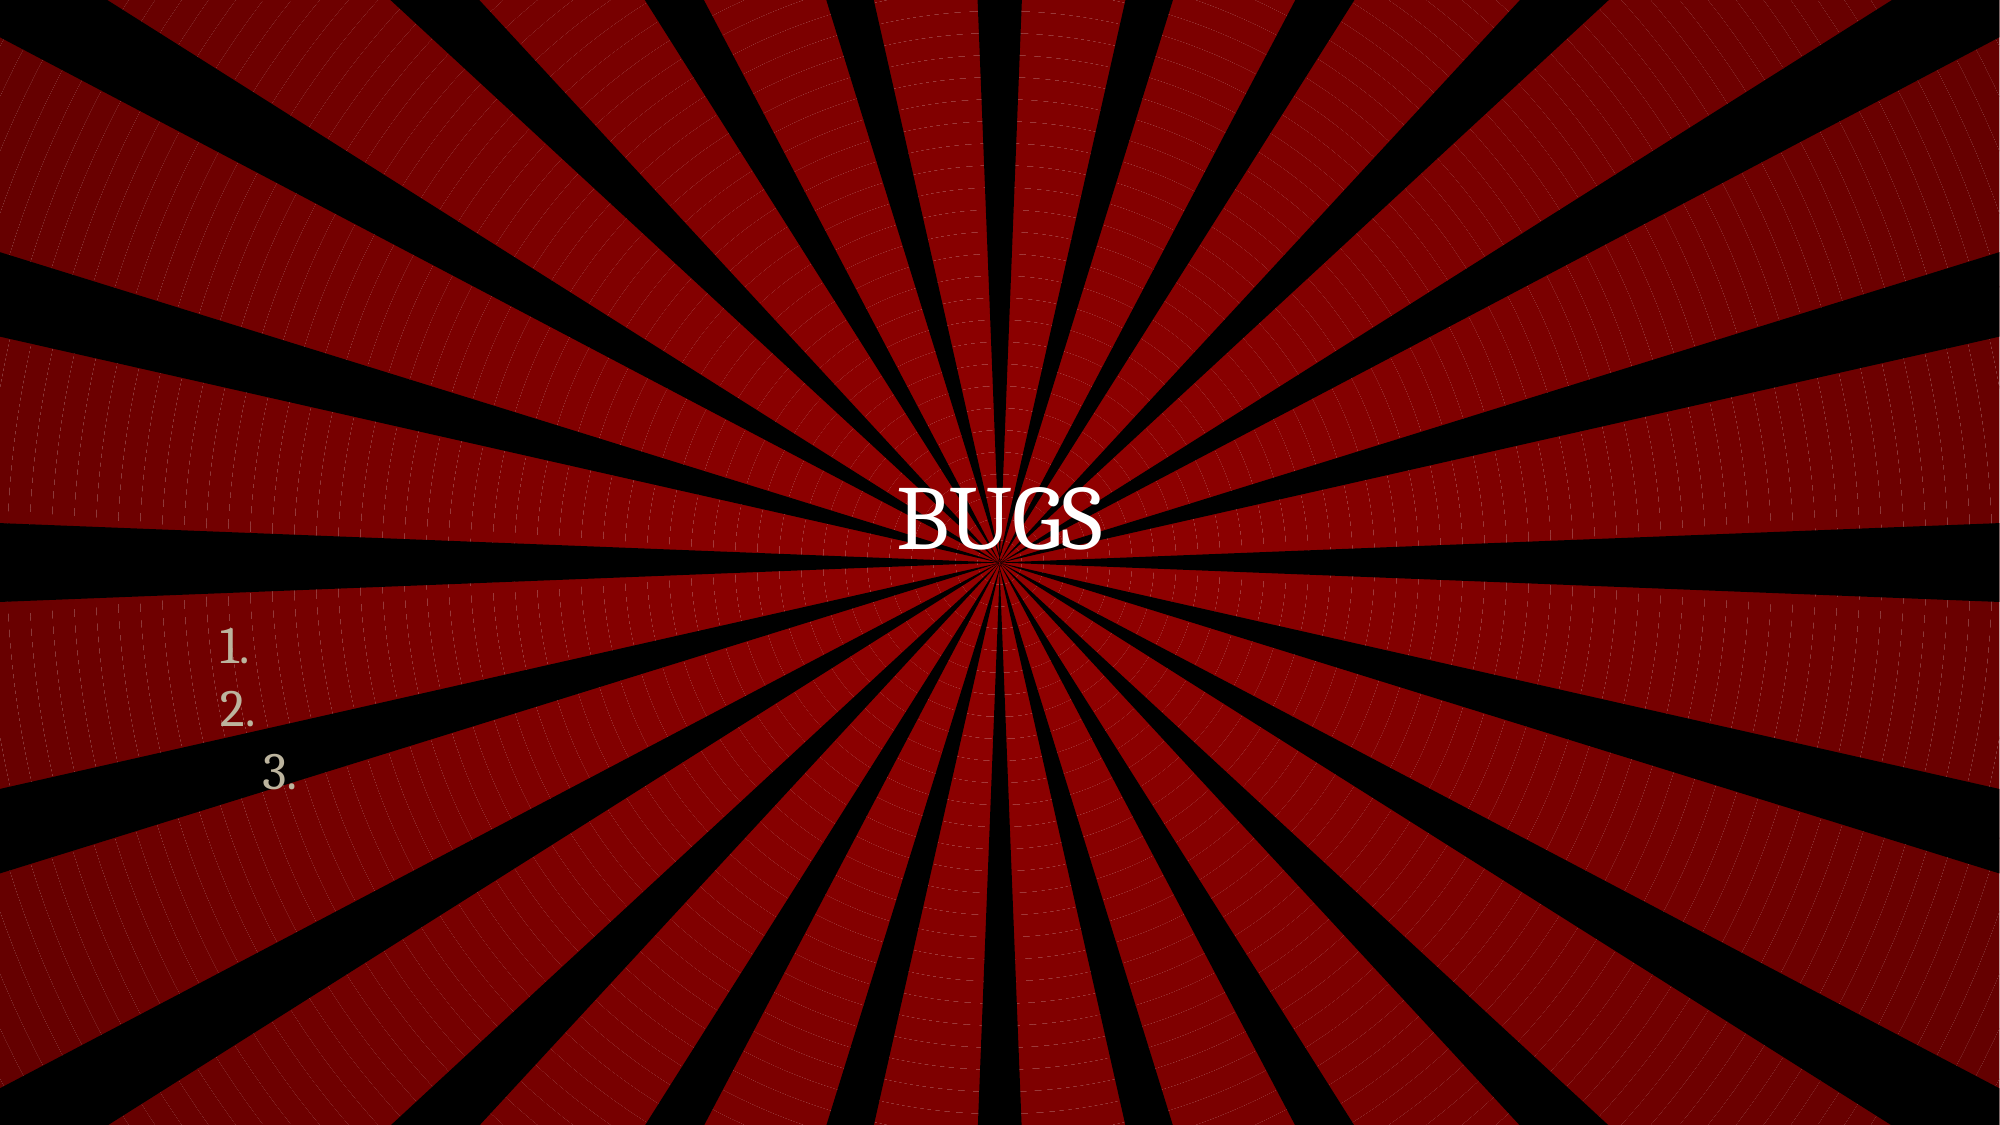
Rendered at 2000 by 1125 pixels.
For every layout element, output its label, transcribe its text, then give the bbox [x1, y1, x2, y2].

list [198, 360, 1799, 723]
title Bugs [198, 0, 1799, 201]
